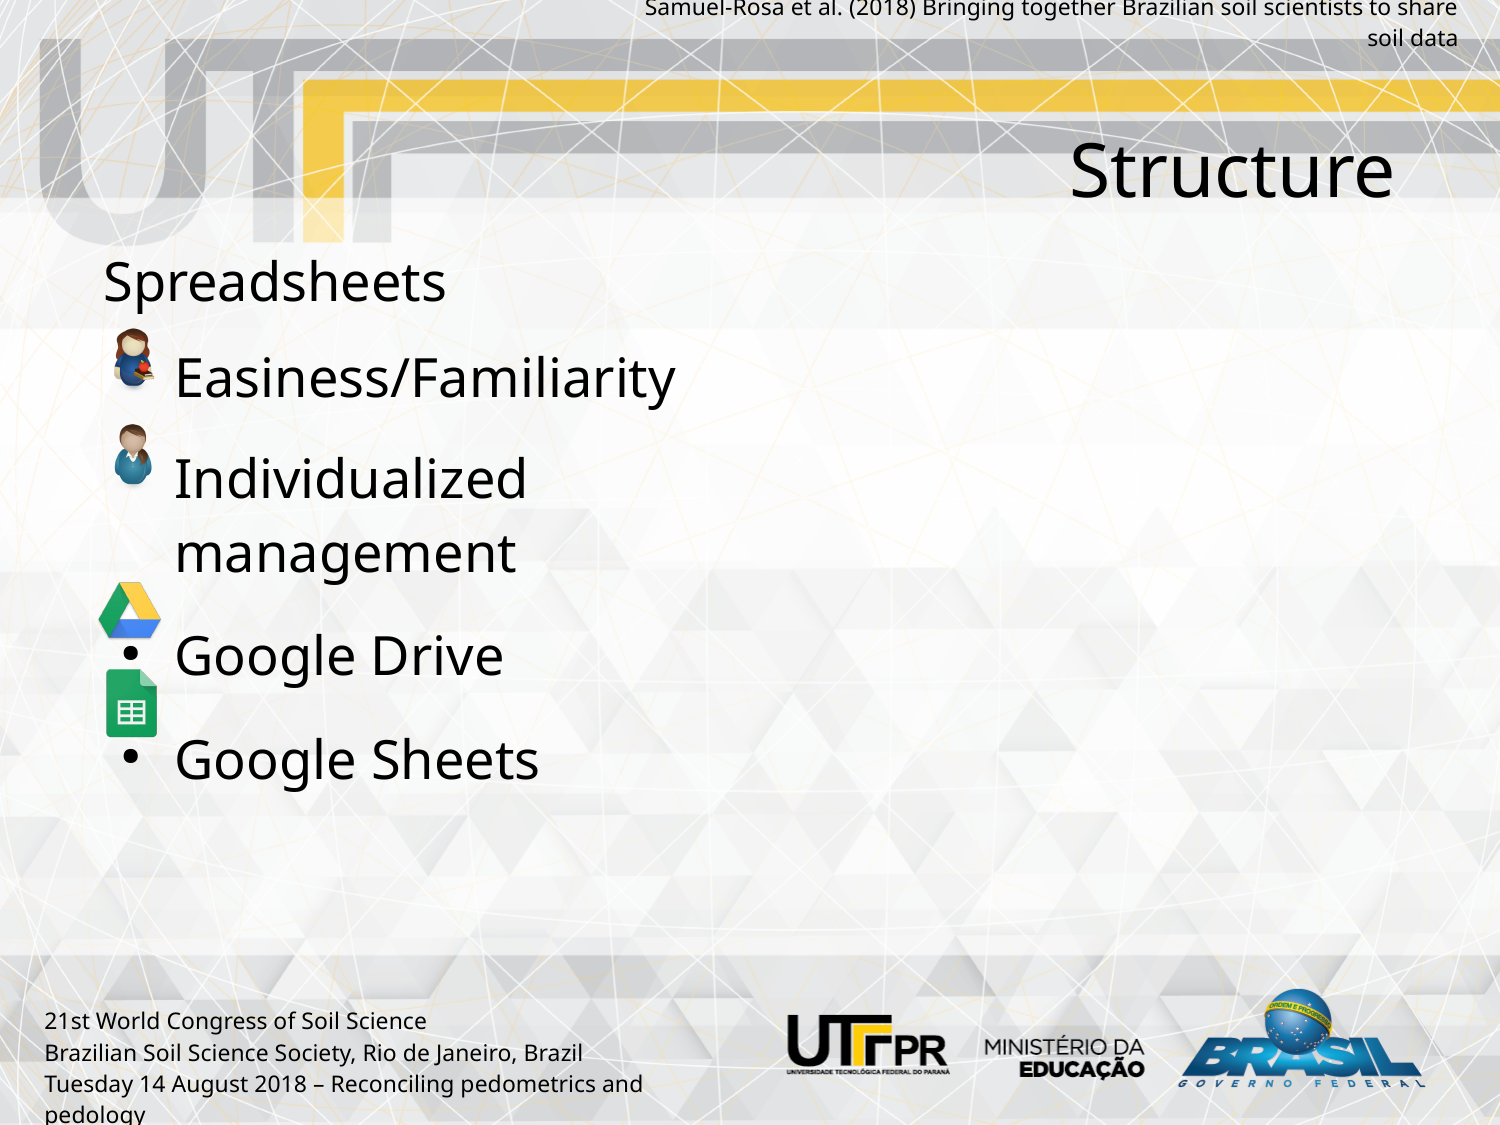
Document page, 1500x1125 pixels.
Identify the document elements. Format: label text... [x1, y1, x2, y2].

list Spreadsheets Easiness/Familiarity Individualized management Google Drive Google Sheets [103, 248, 694, 955]
picture [0, 0, 1500, 1125]
title Structure [102, 60, 1397, 278]
picture [48, 1112, 55, 1122]
text_box 21st World Congress of Soil Science Brazilian Soil Science Society, Rio de Janeiro, Brazil Tuesday 14 August 2018 – Reconciling pedometrics and pedology [29, 998, 751, 1105]
text_box Samuel-Rosa et al. (2018) Bringing together Brazilian soil scientists to share soil data [602, 0, 1459, 50]
picture [122, 1112, 129, 1122]
